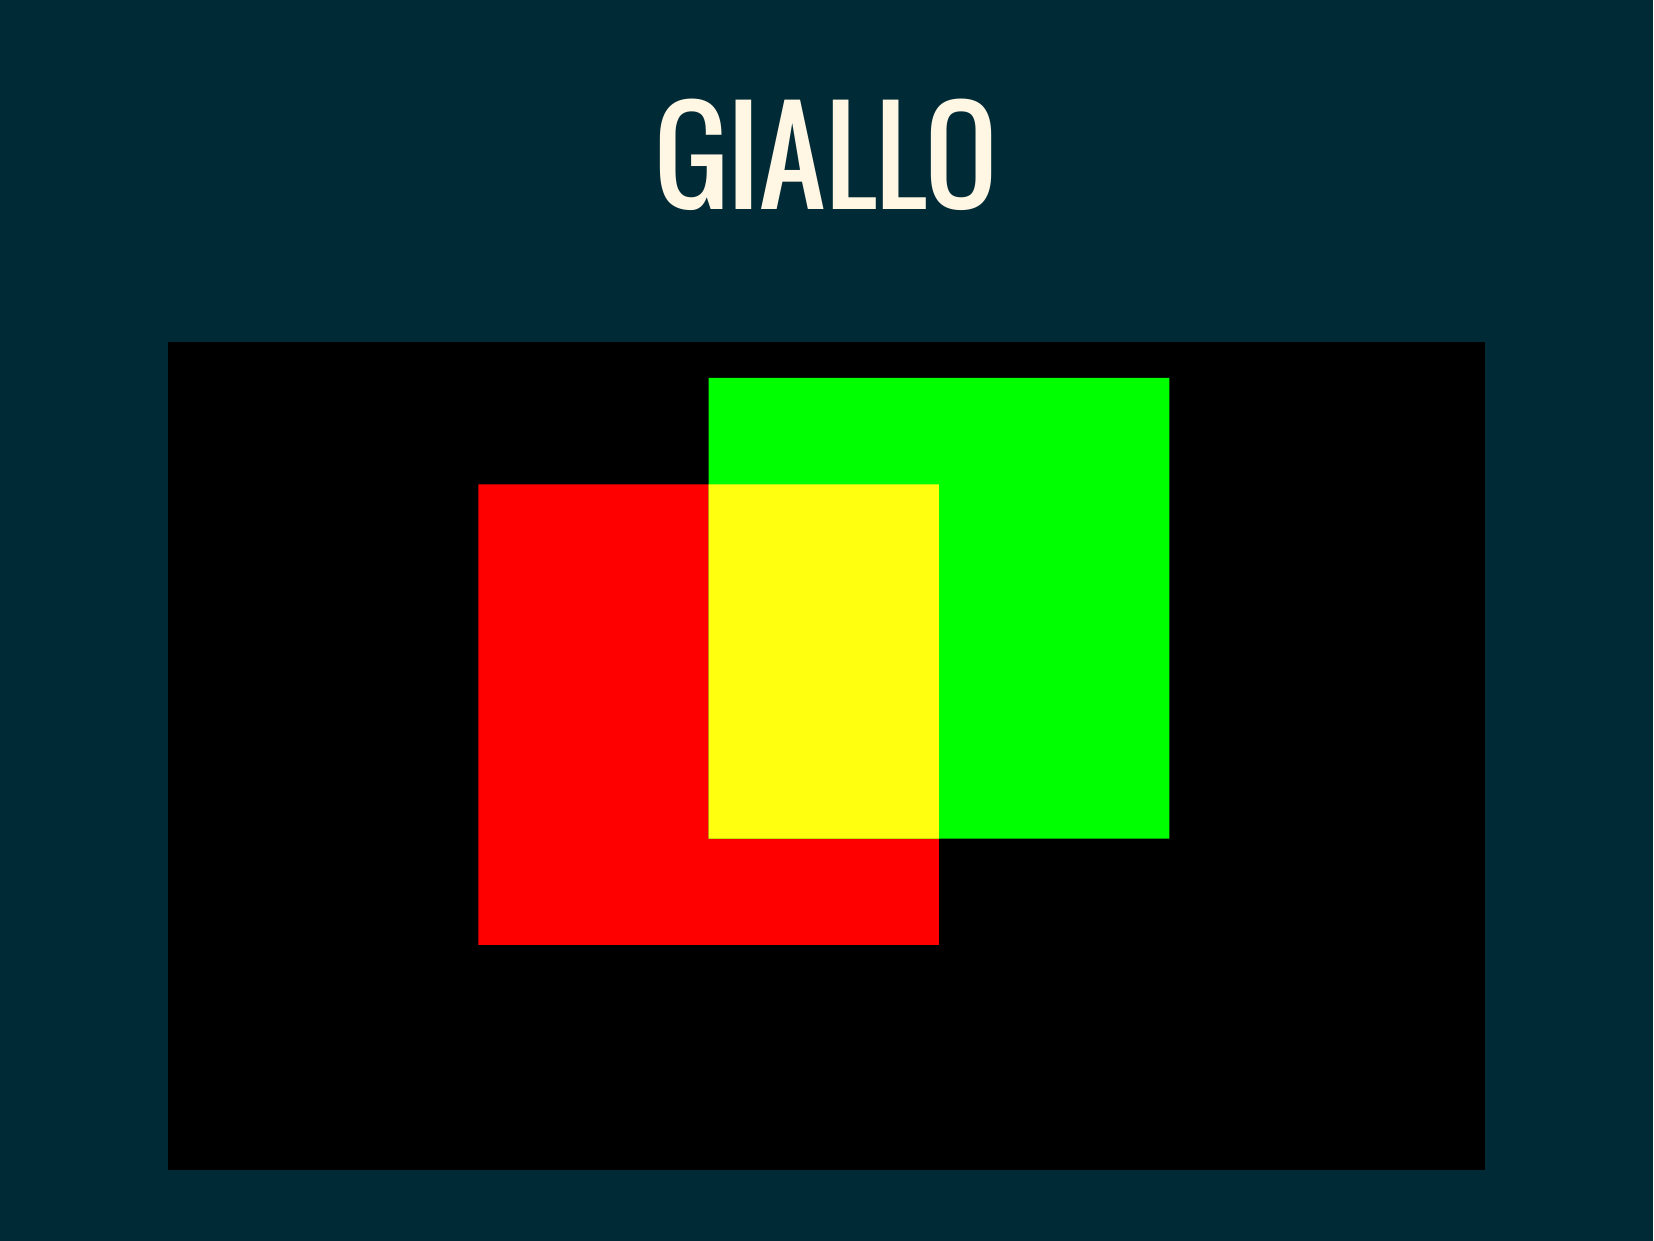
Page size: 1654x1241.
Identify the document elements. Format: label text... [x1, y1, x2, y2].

title Giallo [82, 49, 1571, 257]
text_box [168, 342, 1485, 1170]
